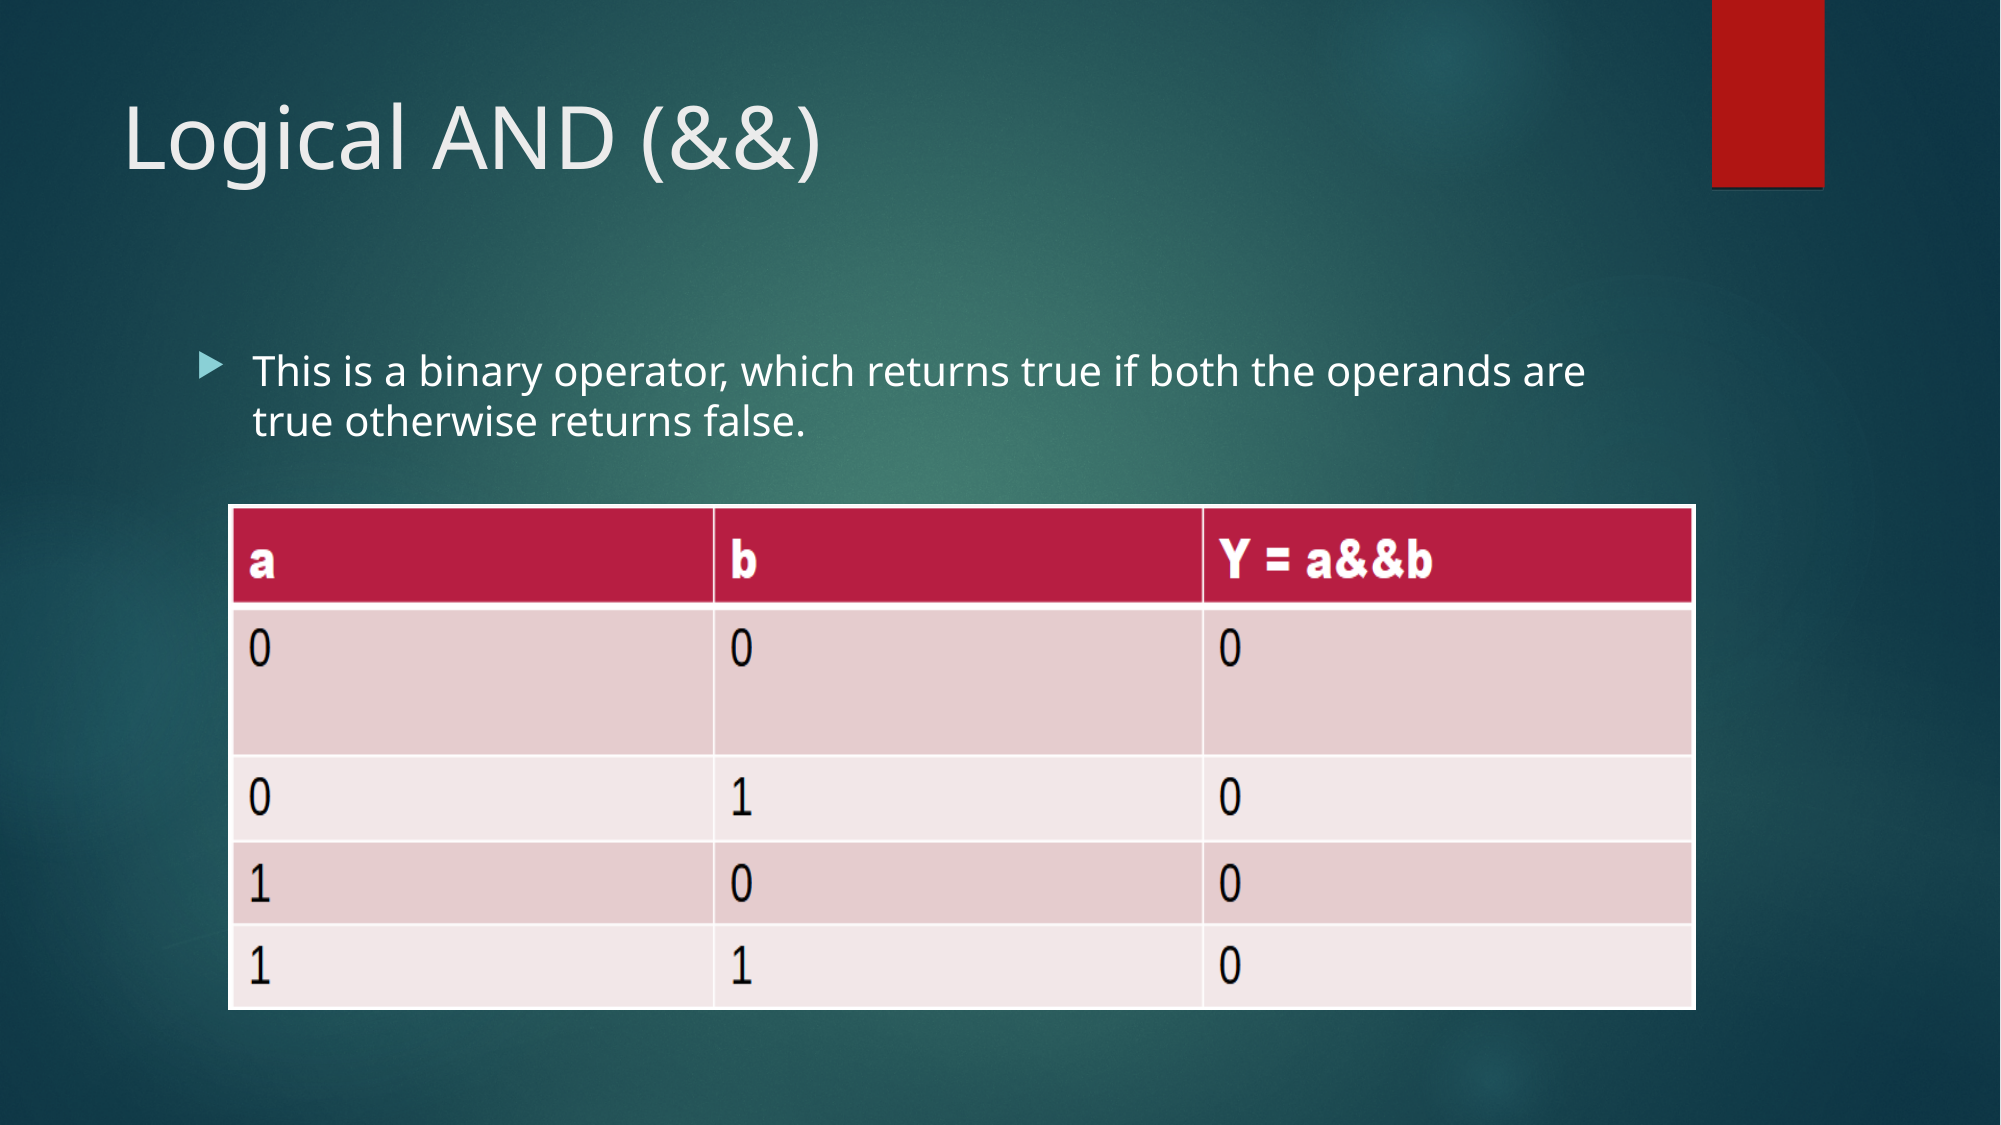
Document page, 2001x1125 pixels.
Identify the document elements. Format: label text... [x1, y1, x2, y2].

title Logical AND (&&) [106, 74, 1649, 304]
picture [0, 0, 2001, 1125]
list This is a binary operator, which returns true if both the operands are true otherwise returns false. [181, 336, 1649, 1025]
